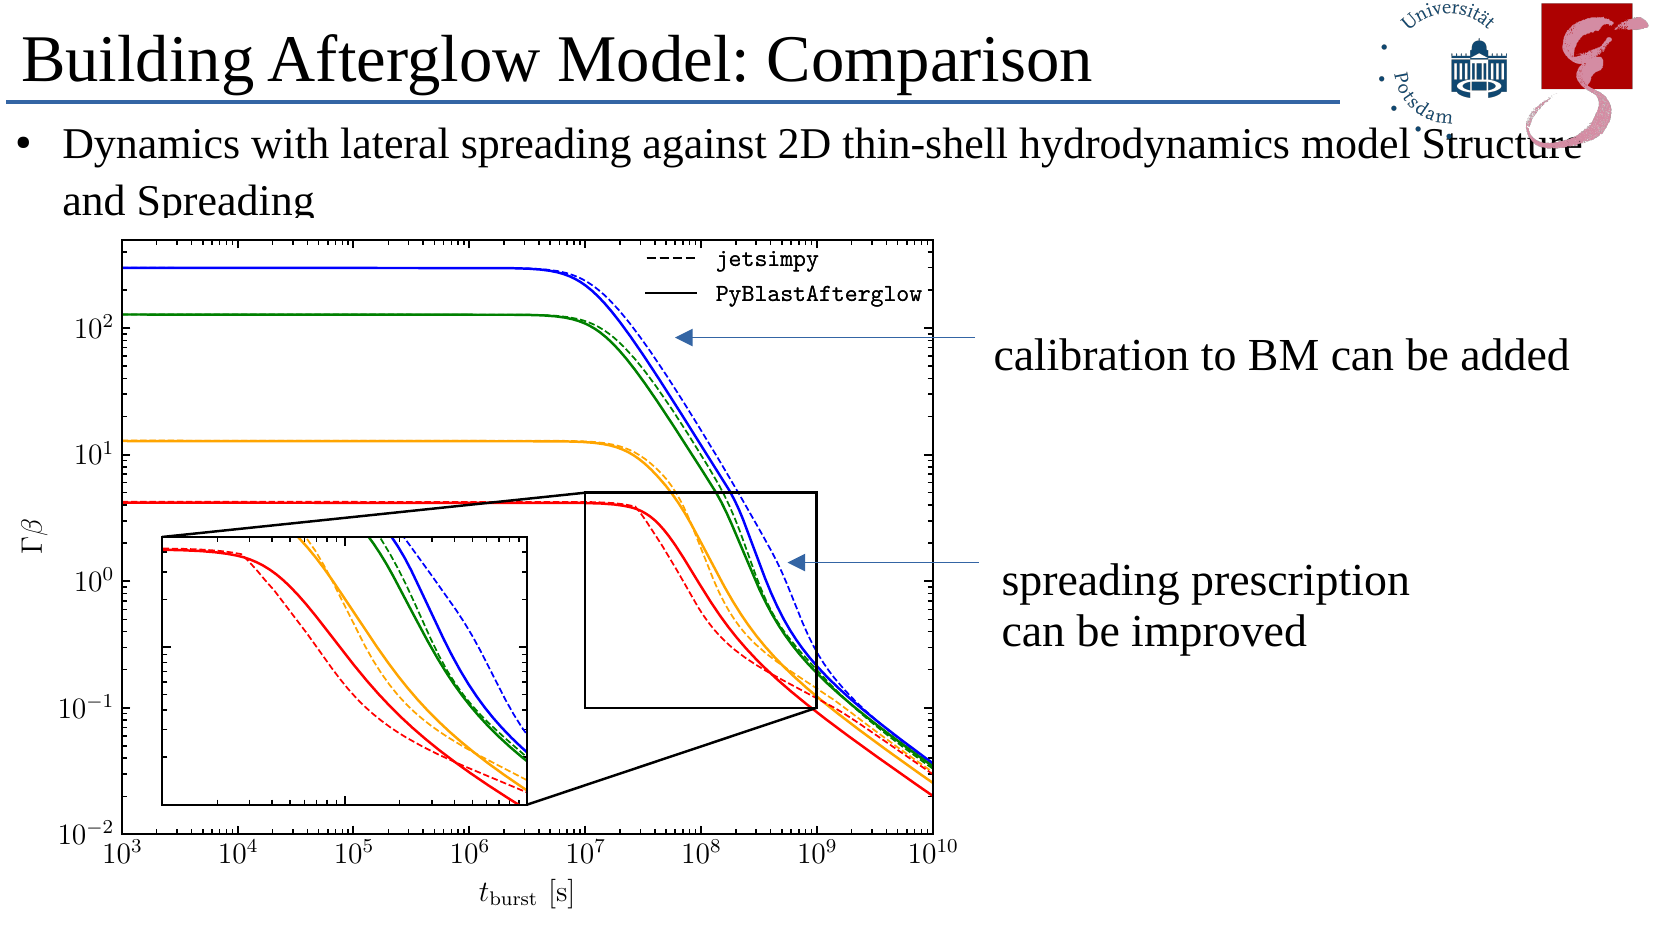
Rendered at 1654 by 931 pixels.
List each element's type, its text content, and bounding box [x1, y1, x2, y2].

title Building Afterglow Model: Comparison [20, 0, 1375, 118]
picture [1375, 0, 1654, 154]
text_box calibration to BM can be added [978, 322, 1584, 384]
picture [0, 218, 979, 931]
text_box spreading prescription can be improved [986, 547, 1435, 655]
list Dynamics with lateral spreading against 2D thin-shell hydrodynamics model Structure and Spreading [0, 112, 1651, 226]
